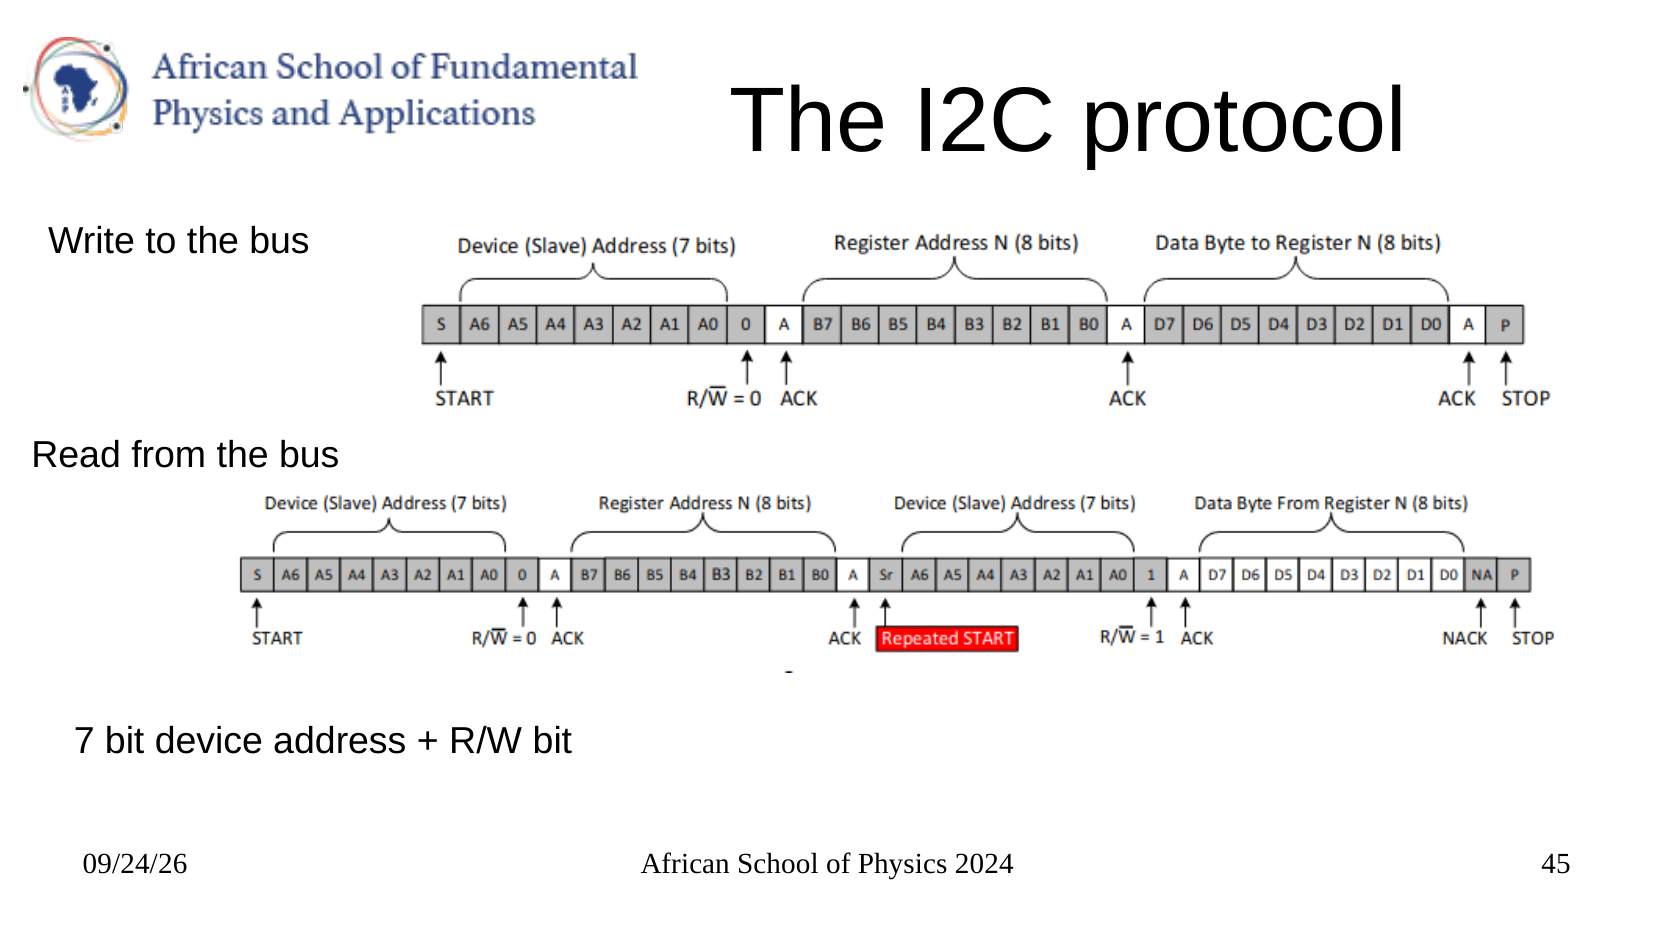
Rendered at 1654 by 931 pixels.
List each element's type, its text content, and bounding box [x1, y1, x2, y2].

text_box Read from the bus [16, 422, 400, 479]
picture [206, 478, 1593, 673]
text_box 7 bit device address + R/W bit [58, 708, 620, 766]
text_box Write to the bus [33, 208, 325, 266]
picture [295, 206, 1610, 423]
picture [23, 37, 567, 142]
title The I2C protocol [567, 37, 1571, 193]
